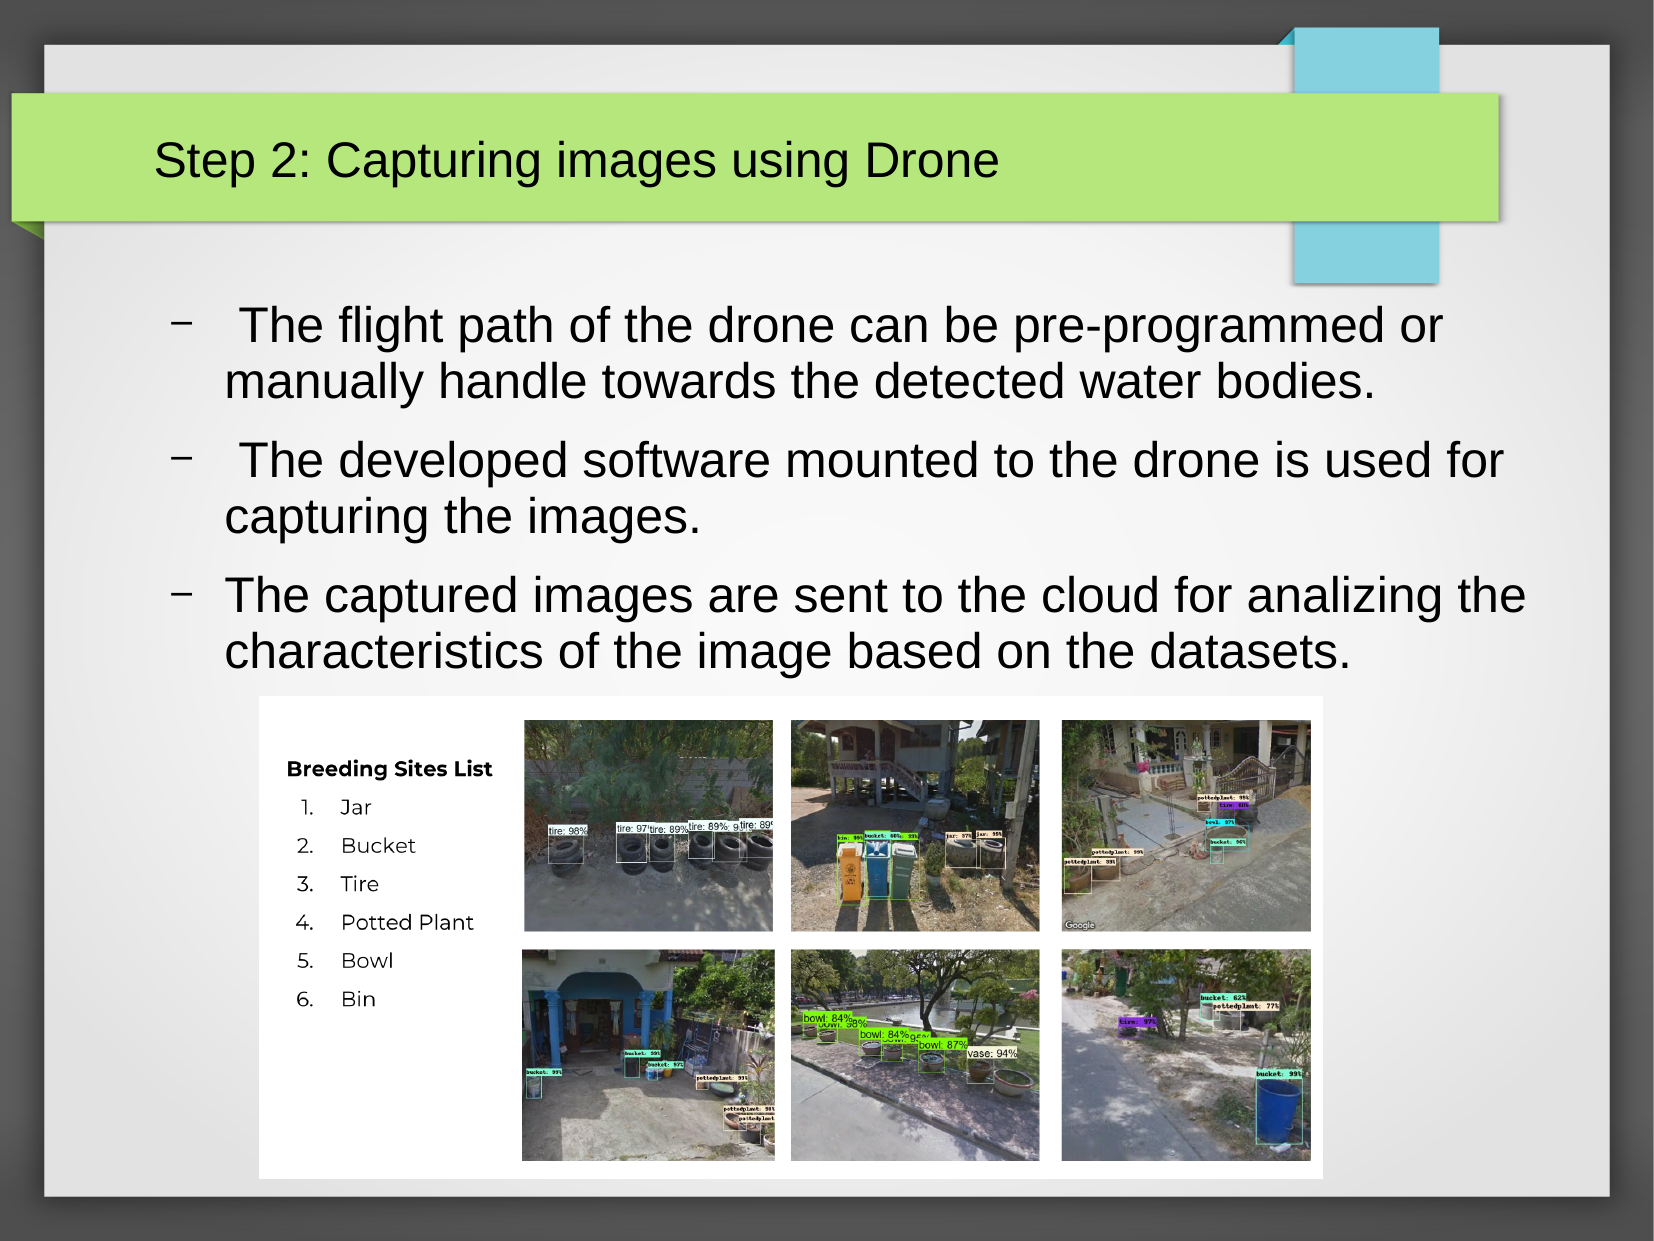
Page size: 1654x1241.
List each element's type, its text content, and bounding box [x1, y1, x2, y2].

list Step 2: Capturing images using Drone The flight path of the drone can be pre-programmed or manually handle towards the detected water bodies. The developed software mounted to the drone is used for capturing the images. The captured images are sent to the cloud for analizing the characteristics of the image based on the datasets. [82, 47, 1571, 1010]
picture [0, 0, 1654, 1241]
